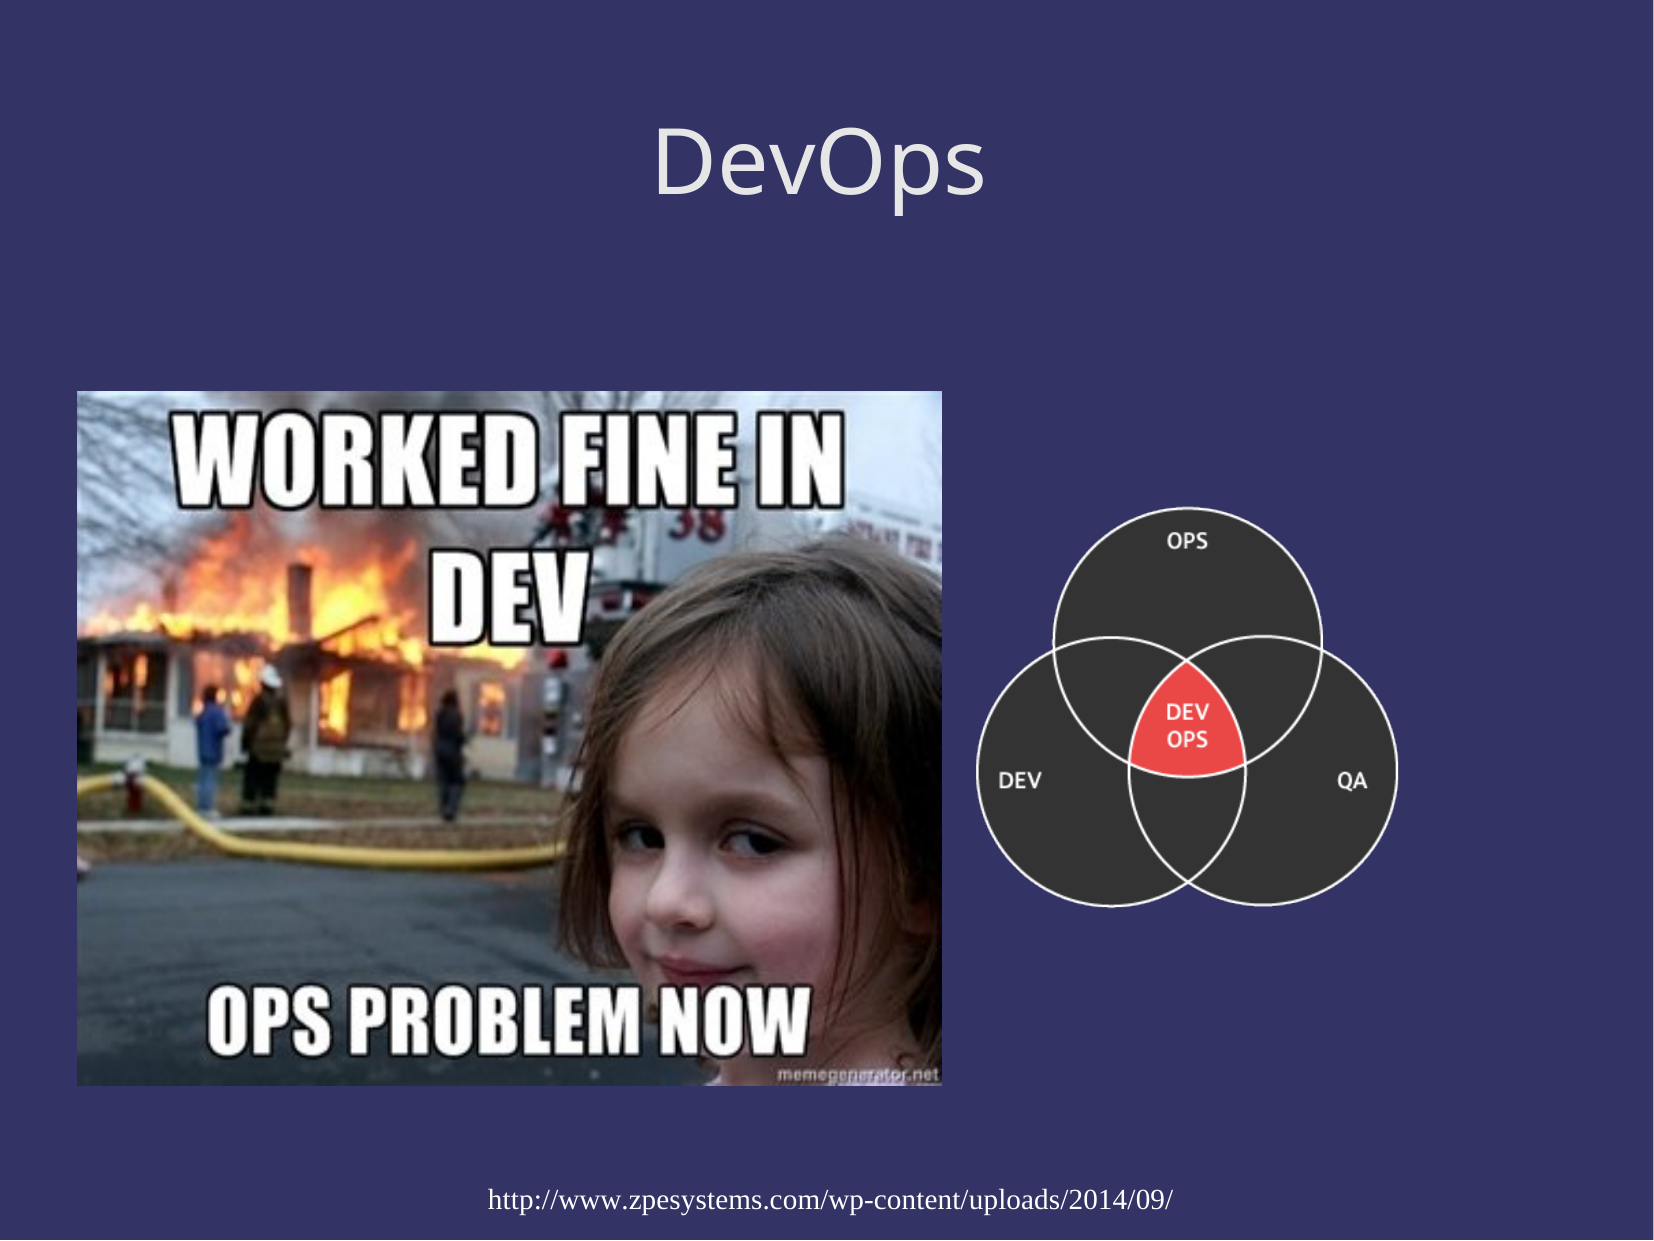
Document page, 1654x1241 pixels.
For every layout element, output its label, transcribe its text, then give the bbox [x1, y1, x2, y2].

picture [946, 494, 1426, 924]
title DevOps [75, 90, 1564, 229]
picture [77, 391, 942, 1086]
text_box http://www.zpesystems.com/wp-content/uploads/2014/09/ [87, 1162, 1576, 1238]
